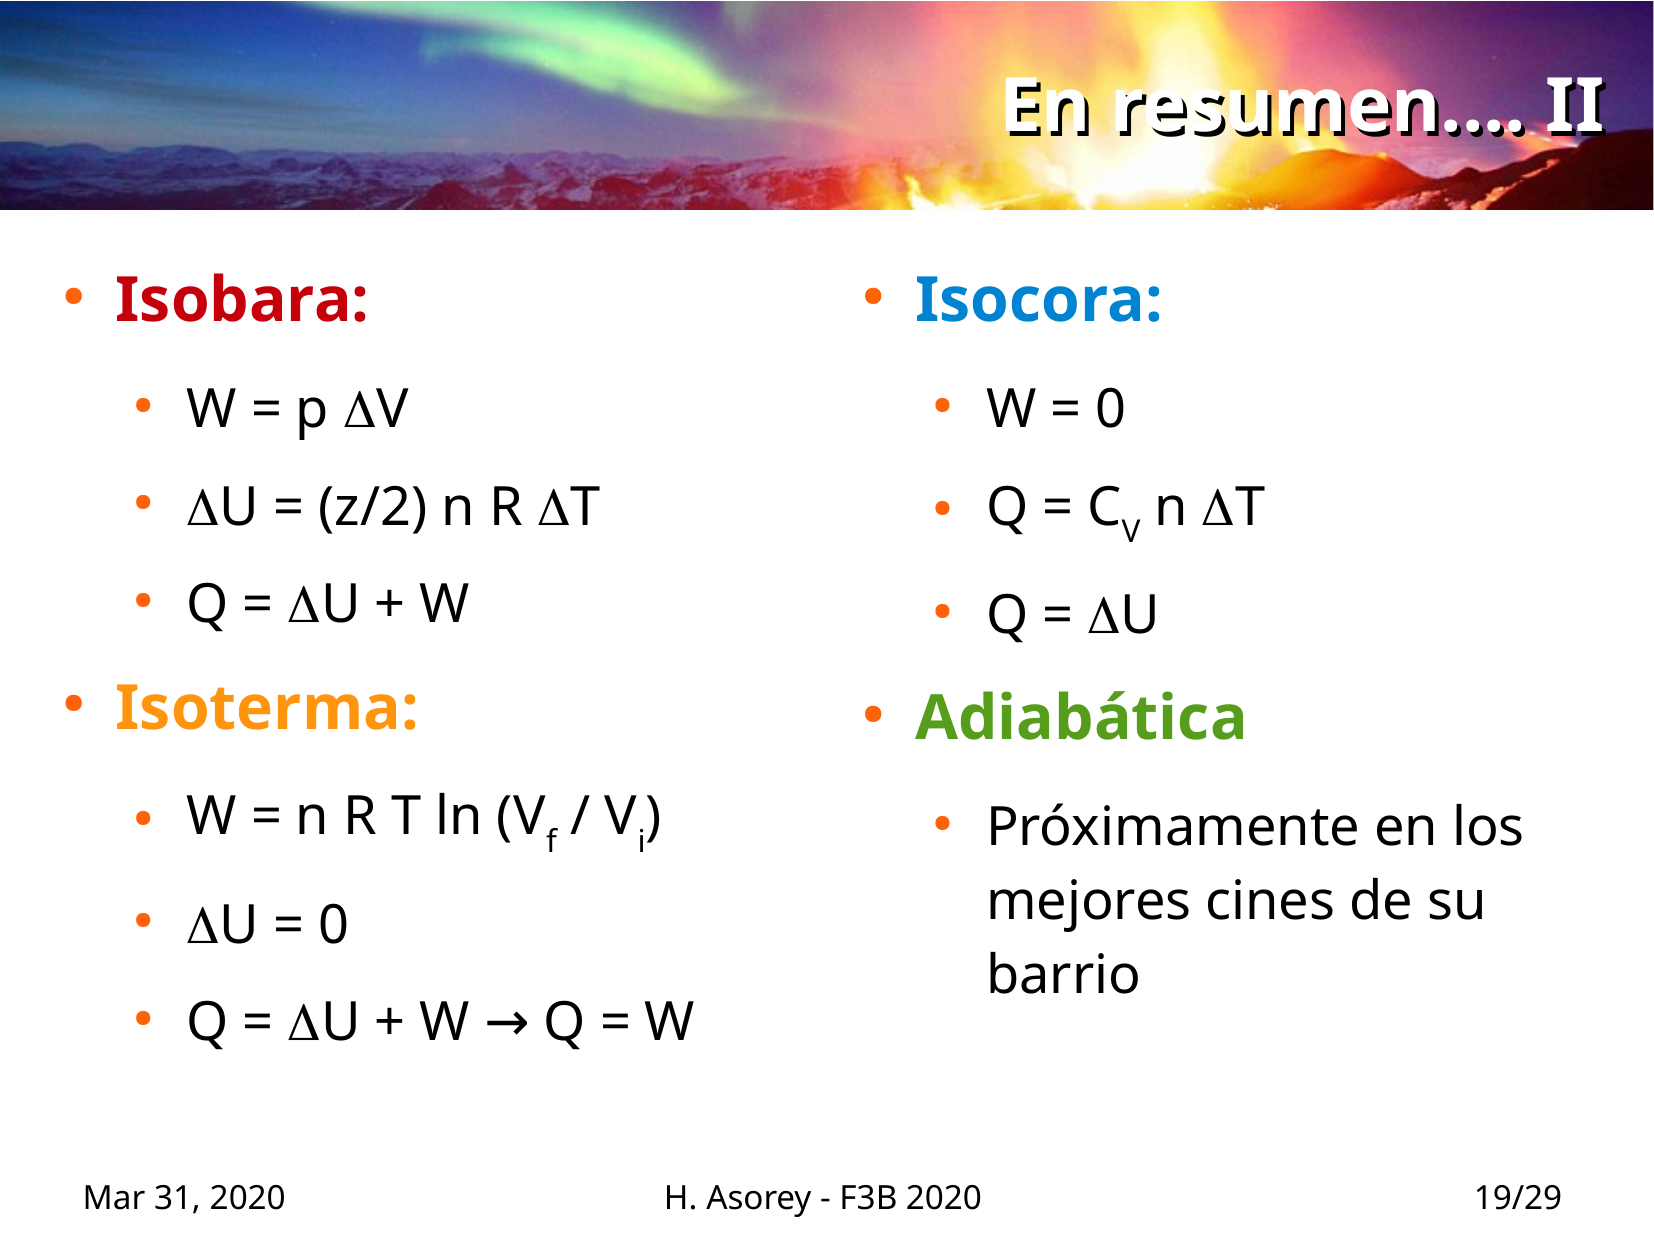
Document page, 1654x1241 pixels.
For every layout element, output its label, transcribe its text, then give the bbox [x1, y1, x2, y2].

list Isobara: W = p DV DU = (z/2) n R DT Q = DU + W Isoterma: W = n R T ln (Vf / Vi) DU = 0 Q = DU + W → Q = W [45, 255, 807, 1156]
list Isocora: W = 0 Q = CV n DT Q = DU Adiabática Próximamente en los mejores cines de su barrio [844, 255, 1606, 1156]
title En resumen.... II [45, 15, 1606, 191]
picture [0, 1, 1654, 210]
